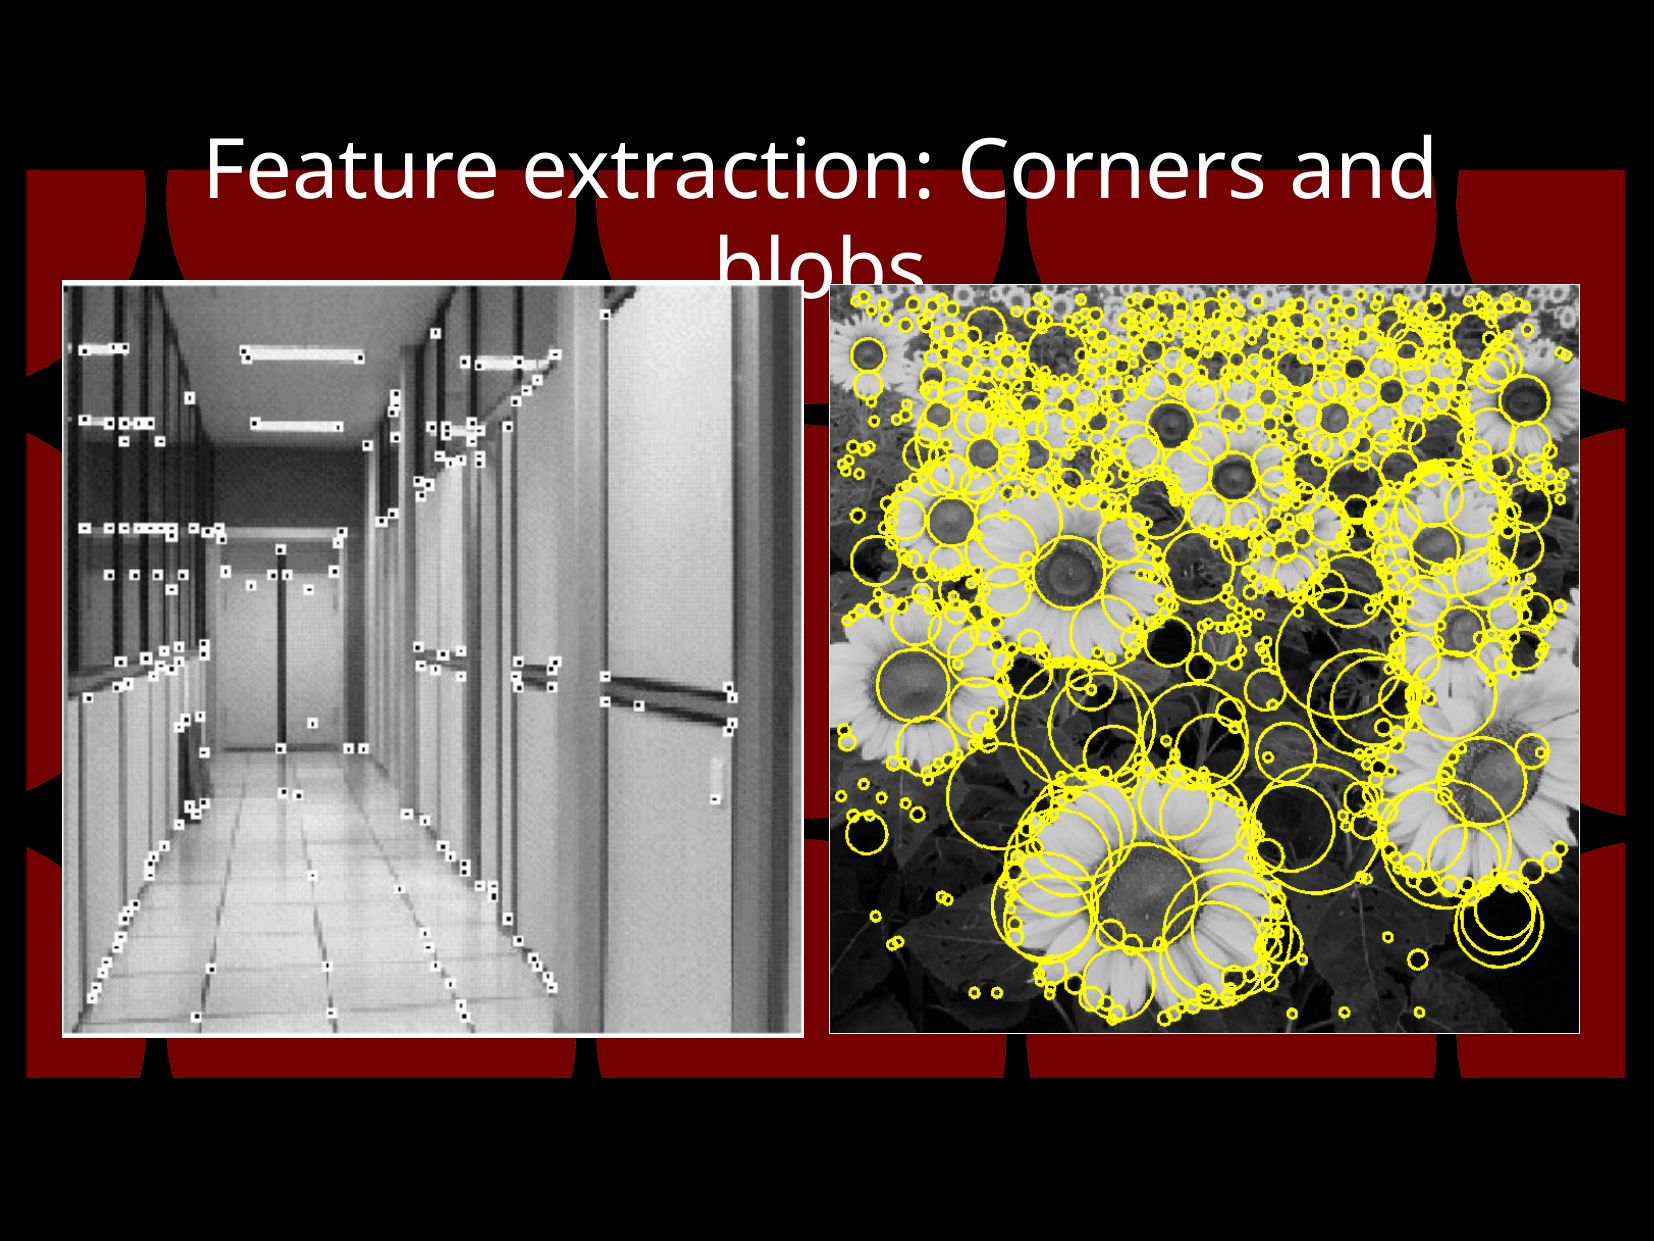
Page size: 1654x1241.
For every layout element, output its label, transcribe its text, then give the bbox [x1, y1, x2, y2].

title Feature extraction: Corners and blobs [59, 111, 1548, 319]
picture [0, 0, 1654, 1241]
